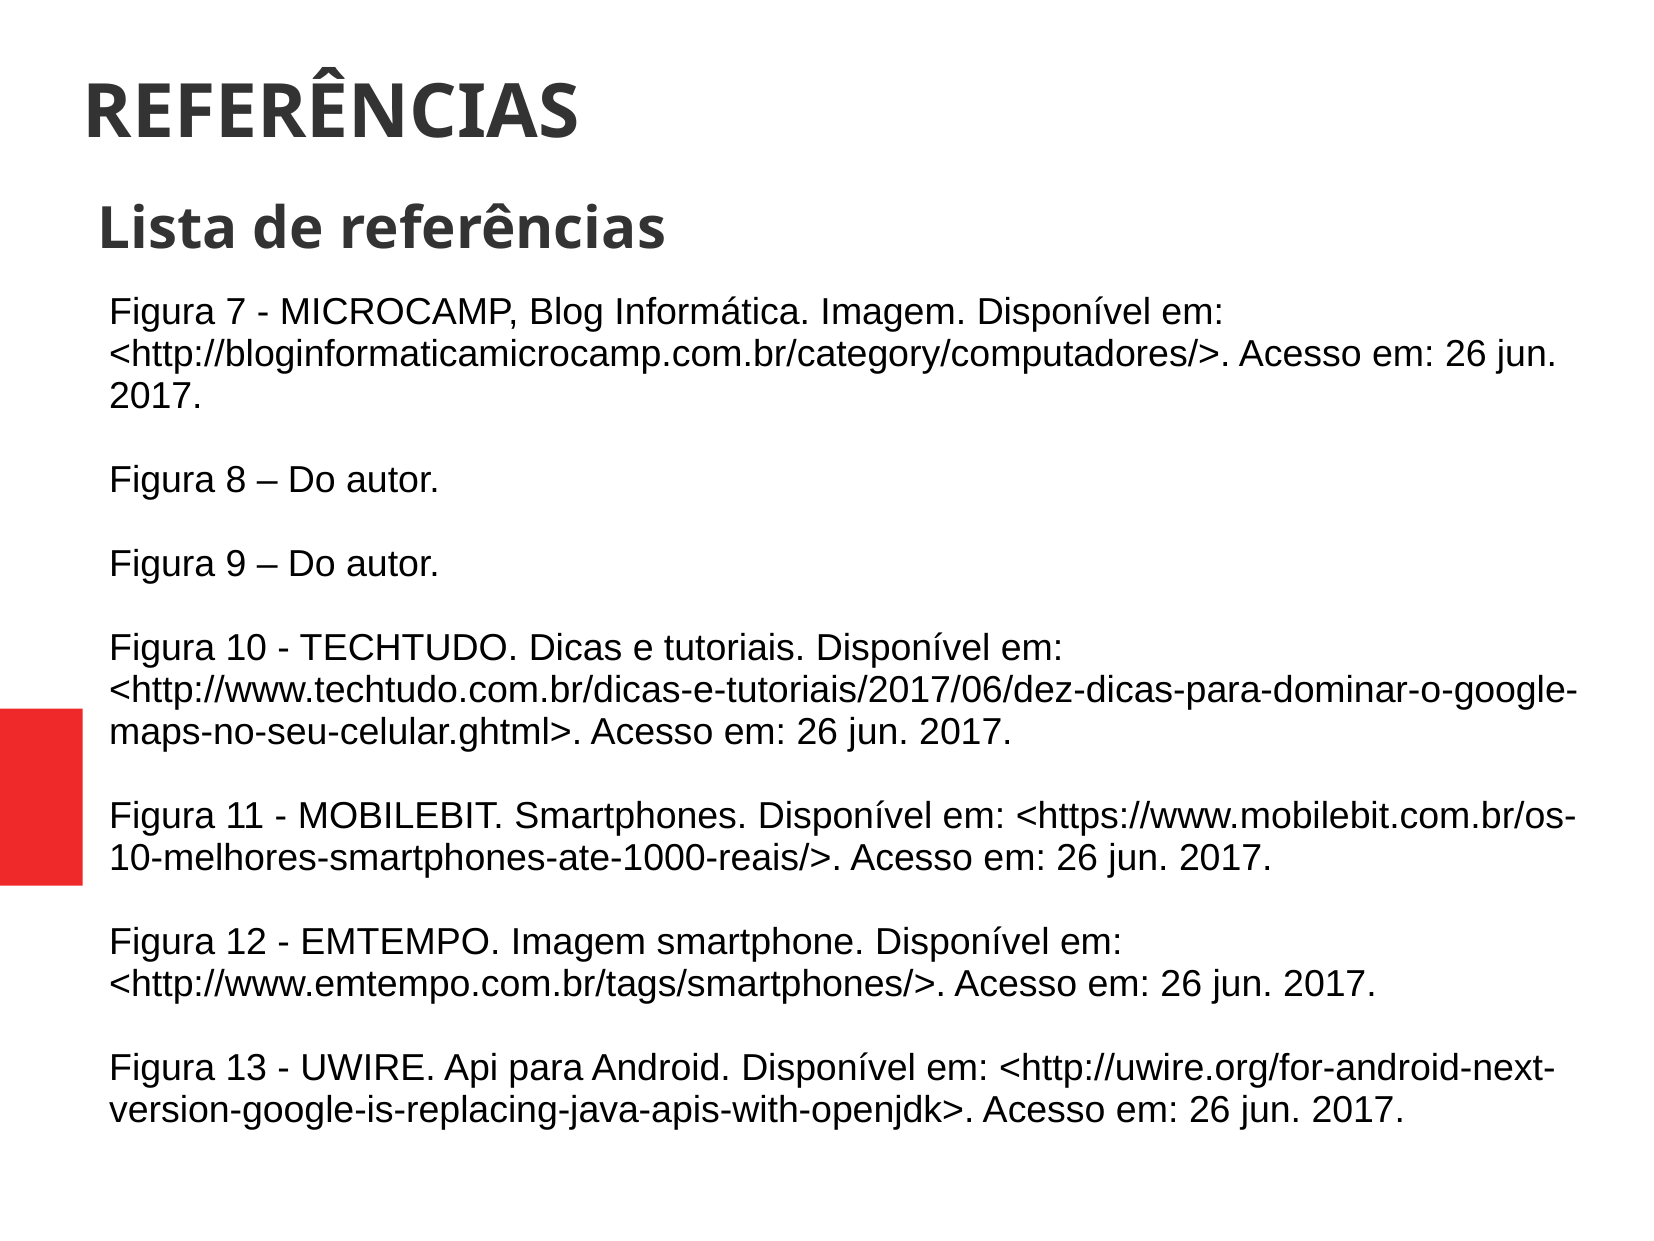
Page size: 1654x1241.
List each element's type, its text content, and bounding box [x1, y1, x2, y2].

text_box Lista de referências [82, 167, 1571, 284]
text_box REFERÊNCIAS [82, 49, 1571, 166]
text_box Figura 7 - MICROCAMP, Blog Informática. Imagem. Disponível em: <http://bloginformaticamicrocamp.com.br/category/computadores/>. Acesso em: 26 jun. 2017. Figura 8 – Do autor. Figura 9 – Do autor. Figura 10 - TECHTUDO. Dicas e tutoriais. Disponível em: <http://www.techtudo.com.br/dicas-e-tutoriais/2017/06/dez-dicas-para-dominar-o-google-maps-no-seu-celular.ghtml>. Acesso em: 26 jun. 2017. Figura 11 - MOBILEBIT. Smartphones. Disponível em: <https://www.mobilebit.com.br/os-10-melhores-smartphones-ate-1000-reais/>. Acesso em: 26 jun. 2017. Figura 12 - EMTEMPO. Imagem smartphone. Disponível em: <http://www.emtempo.com.br/tags/smartphones/>. Acesso em: 26 jun. 2017. Figura 13 - UWIRE. Api para Android. Disponível em: <http://uwire.org/for-android-next-version-google-is-replacing-java-apis-with-openjdk>. Acesso em: 26 jun. 2017. [94, 283, 1607, 1223]
